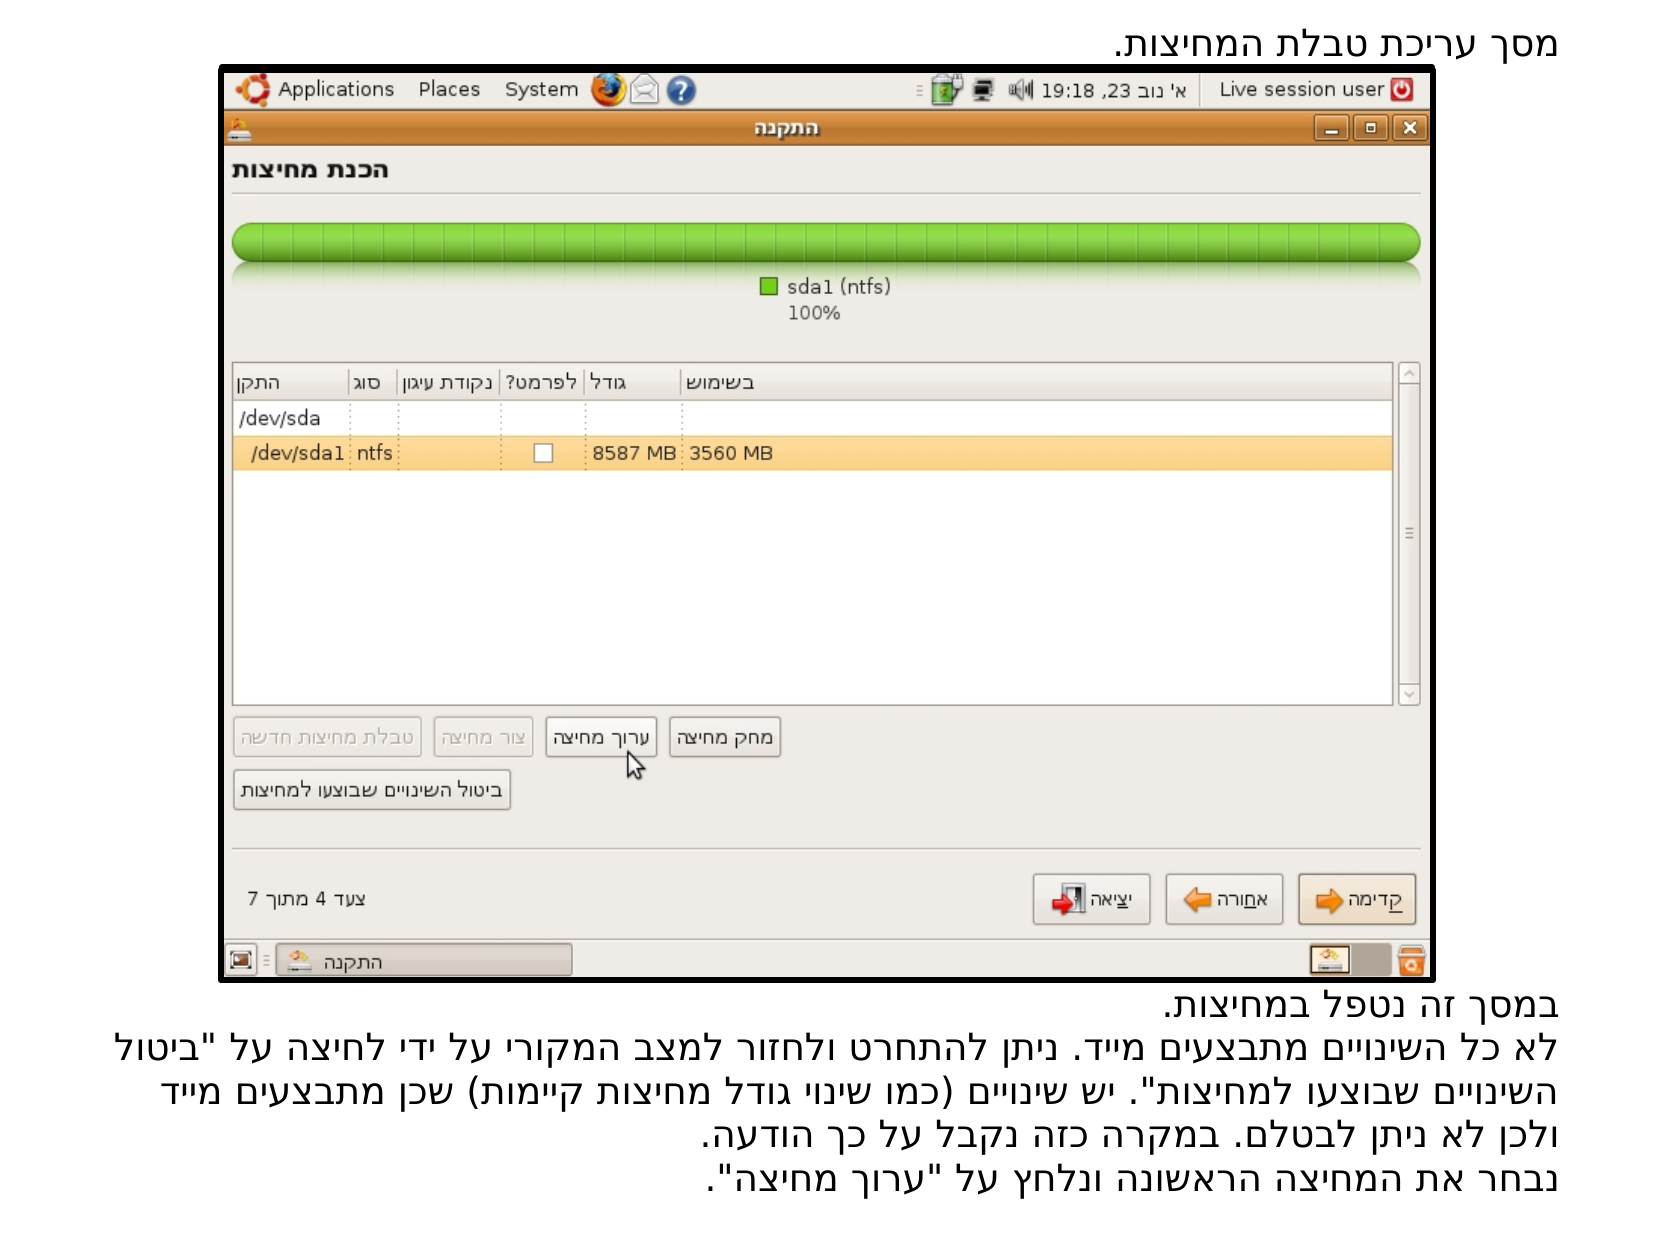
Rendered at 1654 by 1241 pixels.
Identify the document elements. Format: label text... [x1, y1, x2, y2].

picture [223, 72, 1430, 978]
text_box במסך זה נטפל במחיצות. לא כל השינויים מתבצעים מייד. ניתן להתחרט ולחזור למצב המקורי על ידי לחיצה על "ביטול השינויים שבוצעו למחיצות". יש שינויים (כמו שינוי גודל מחיצות קיימות) שכן מתבצעים מייד ולכן לא ניתן לבטלם. במקרה כזה נקבל על כך הודעה. נבחר את המחיצה הראשונה ונלחץ על "ערוך מחיצה". [75, 975, 1576, 1219]
text_box מסך עריכת טבלת המחיצות. [225, 14, 1576, 76]
